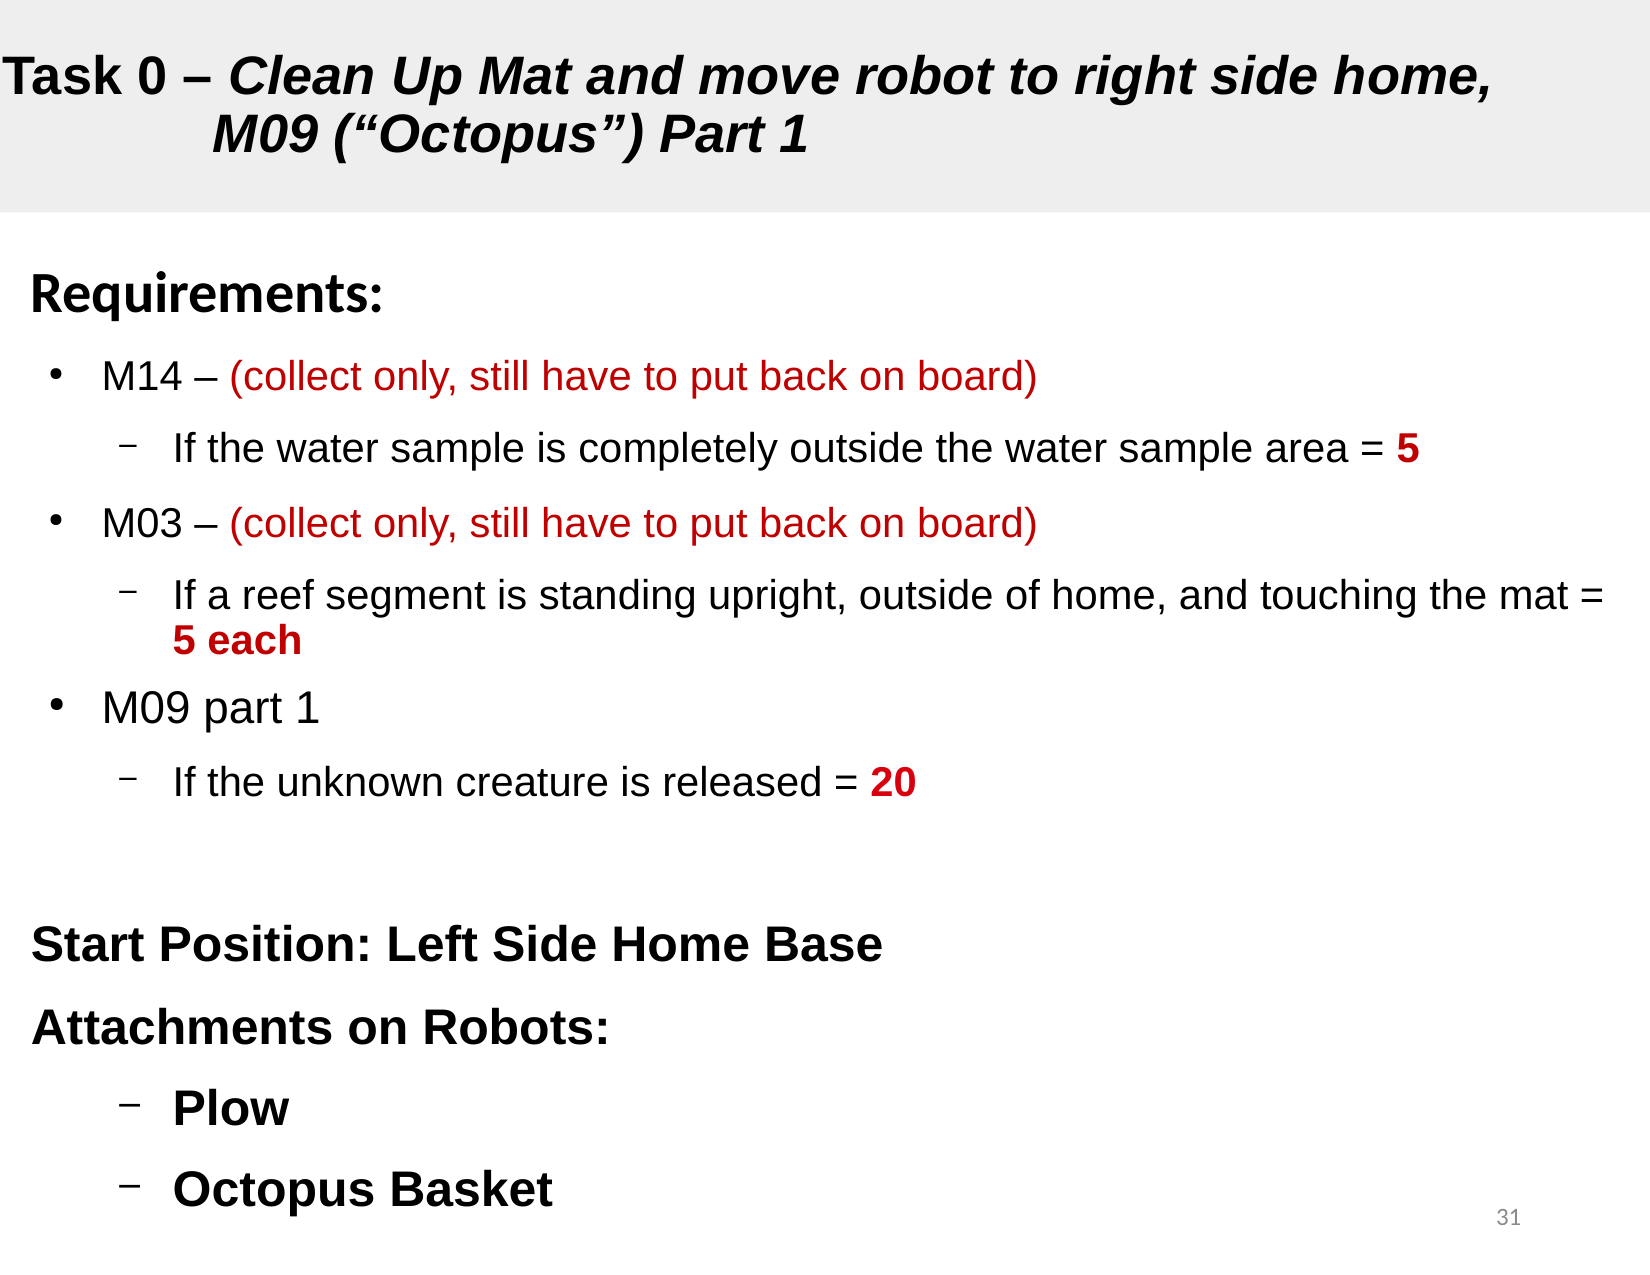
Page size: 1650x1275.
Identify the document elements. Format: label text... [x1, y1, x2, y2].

title Task 0 – Clean Up Mat and move robot to right side home, M09 (“Octopus”) Part 1 [0, 0, 1650, 213]
list Requirements: M14 – (collect only, still have to put back on board) If the water sample is completely outside the water sample area = 5 M03 – (collect only, still have to put back on board) If a reef segment is standing upright, outside of home, and touching the mat = 5 each M09 part 1 If the unknown creature is released = 20 Start Position: Left Side Home Base Attachments on Robots: Plow Octopus Basket [30, 262, 1609, 1240]
